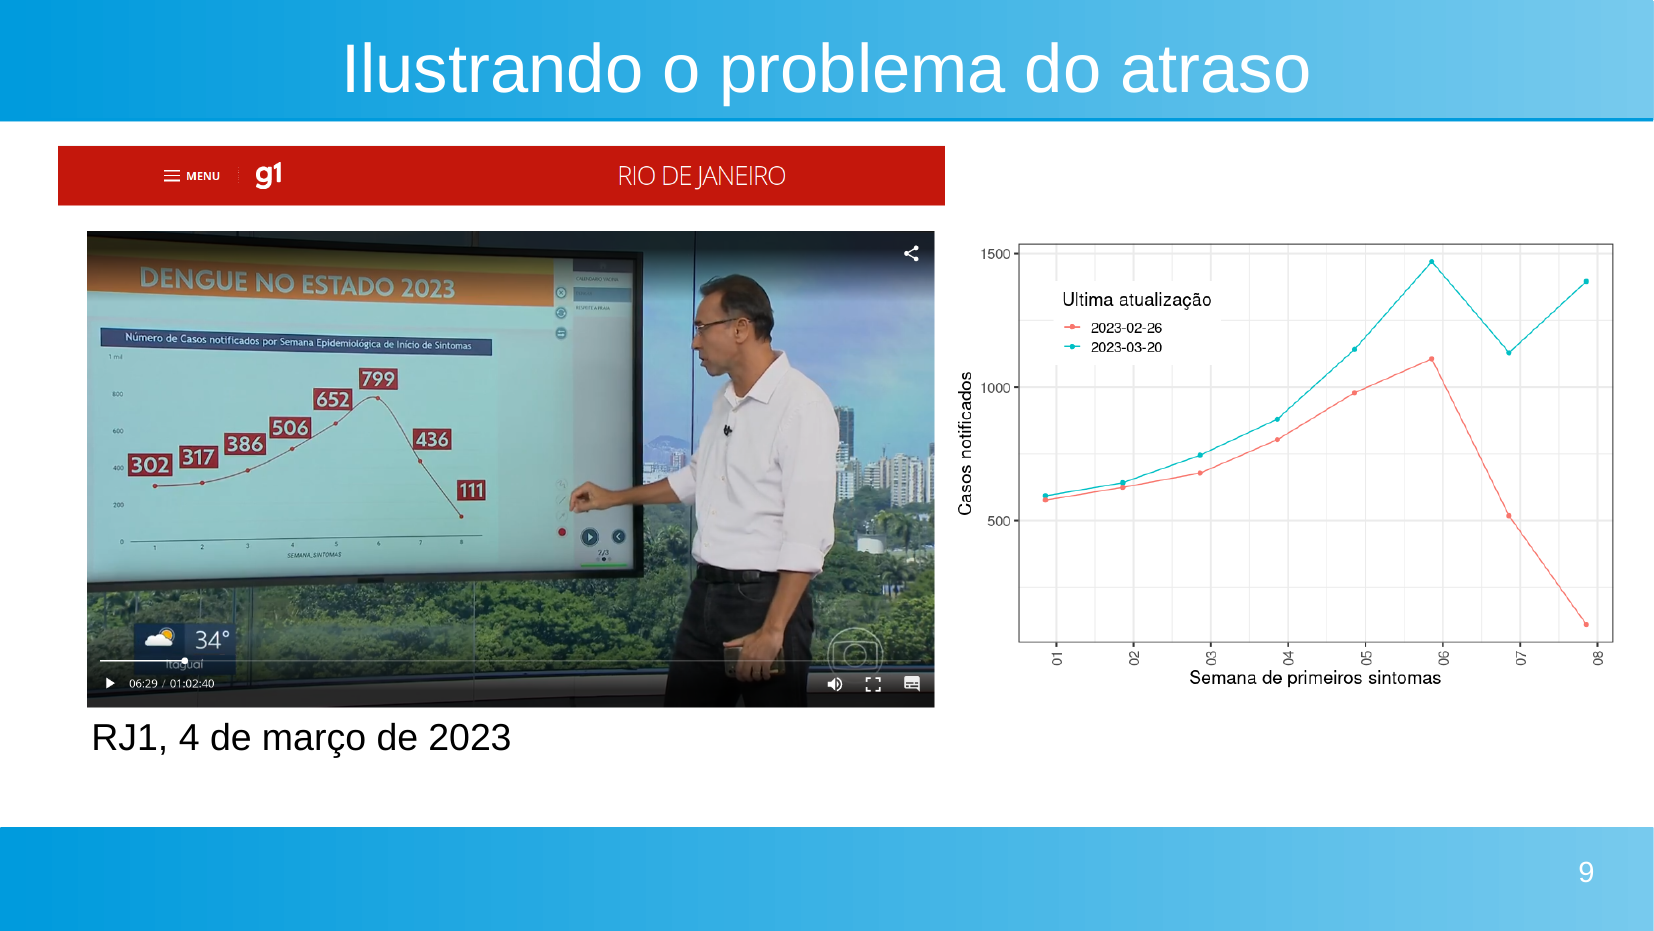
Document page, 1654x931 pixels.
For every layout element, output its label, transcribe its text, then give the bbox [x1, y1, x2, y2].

title Ilustrando o problema do atraso [59, 29, 1595, 108]
picture [948, 234, 1622, 697]
picture [58, 145, 945, 712]
text_box RJ1, 4 de março de 2023 [5, 708, 863, 766]
